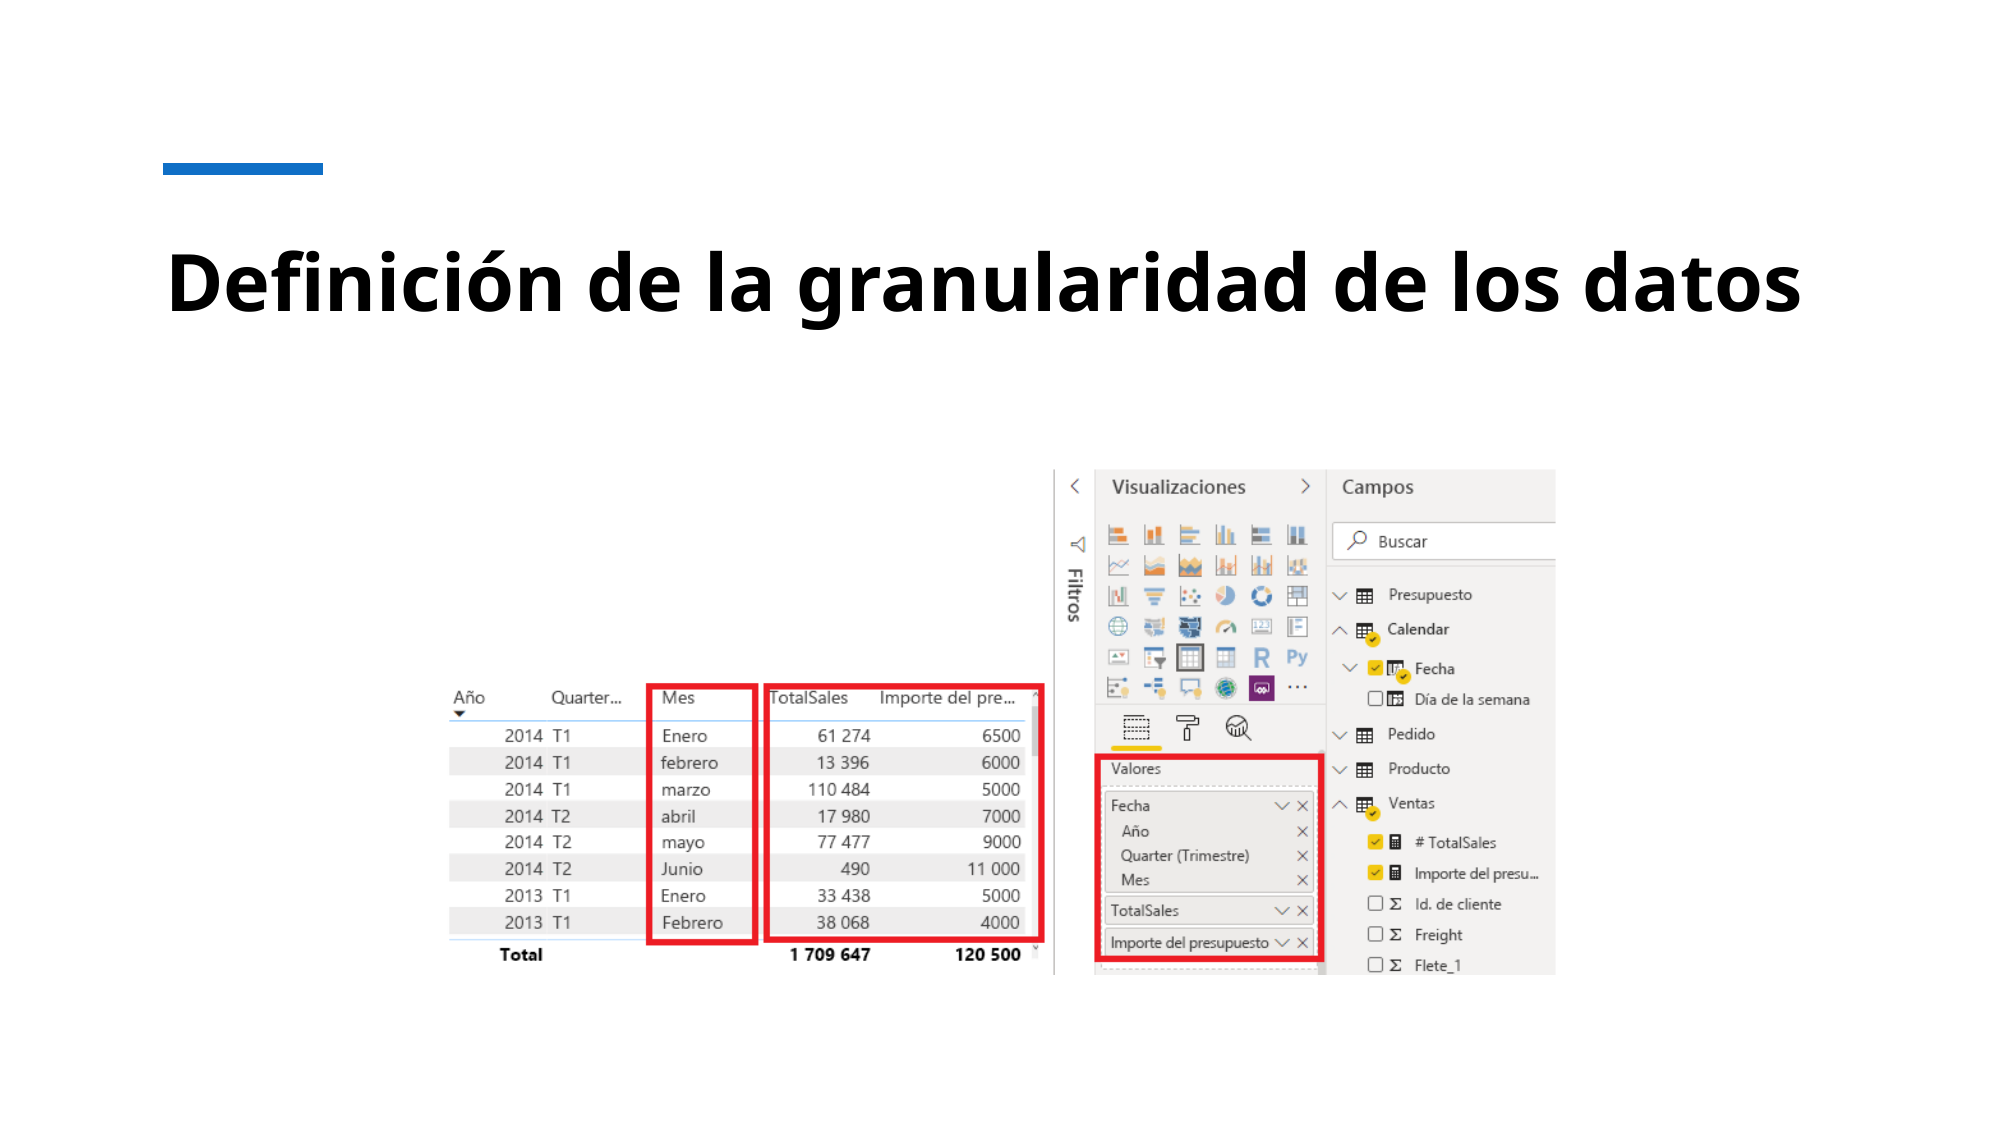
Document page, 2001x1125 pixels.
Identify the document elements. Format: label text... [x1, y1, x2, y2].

picture [443, 467, 1557, 975]
title Definición de la granularidad de los datos [150, 224, 1851, 441]
